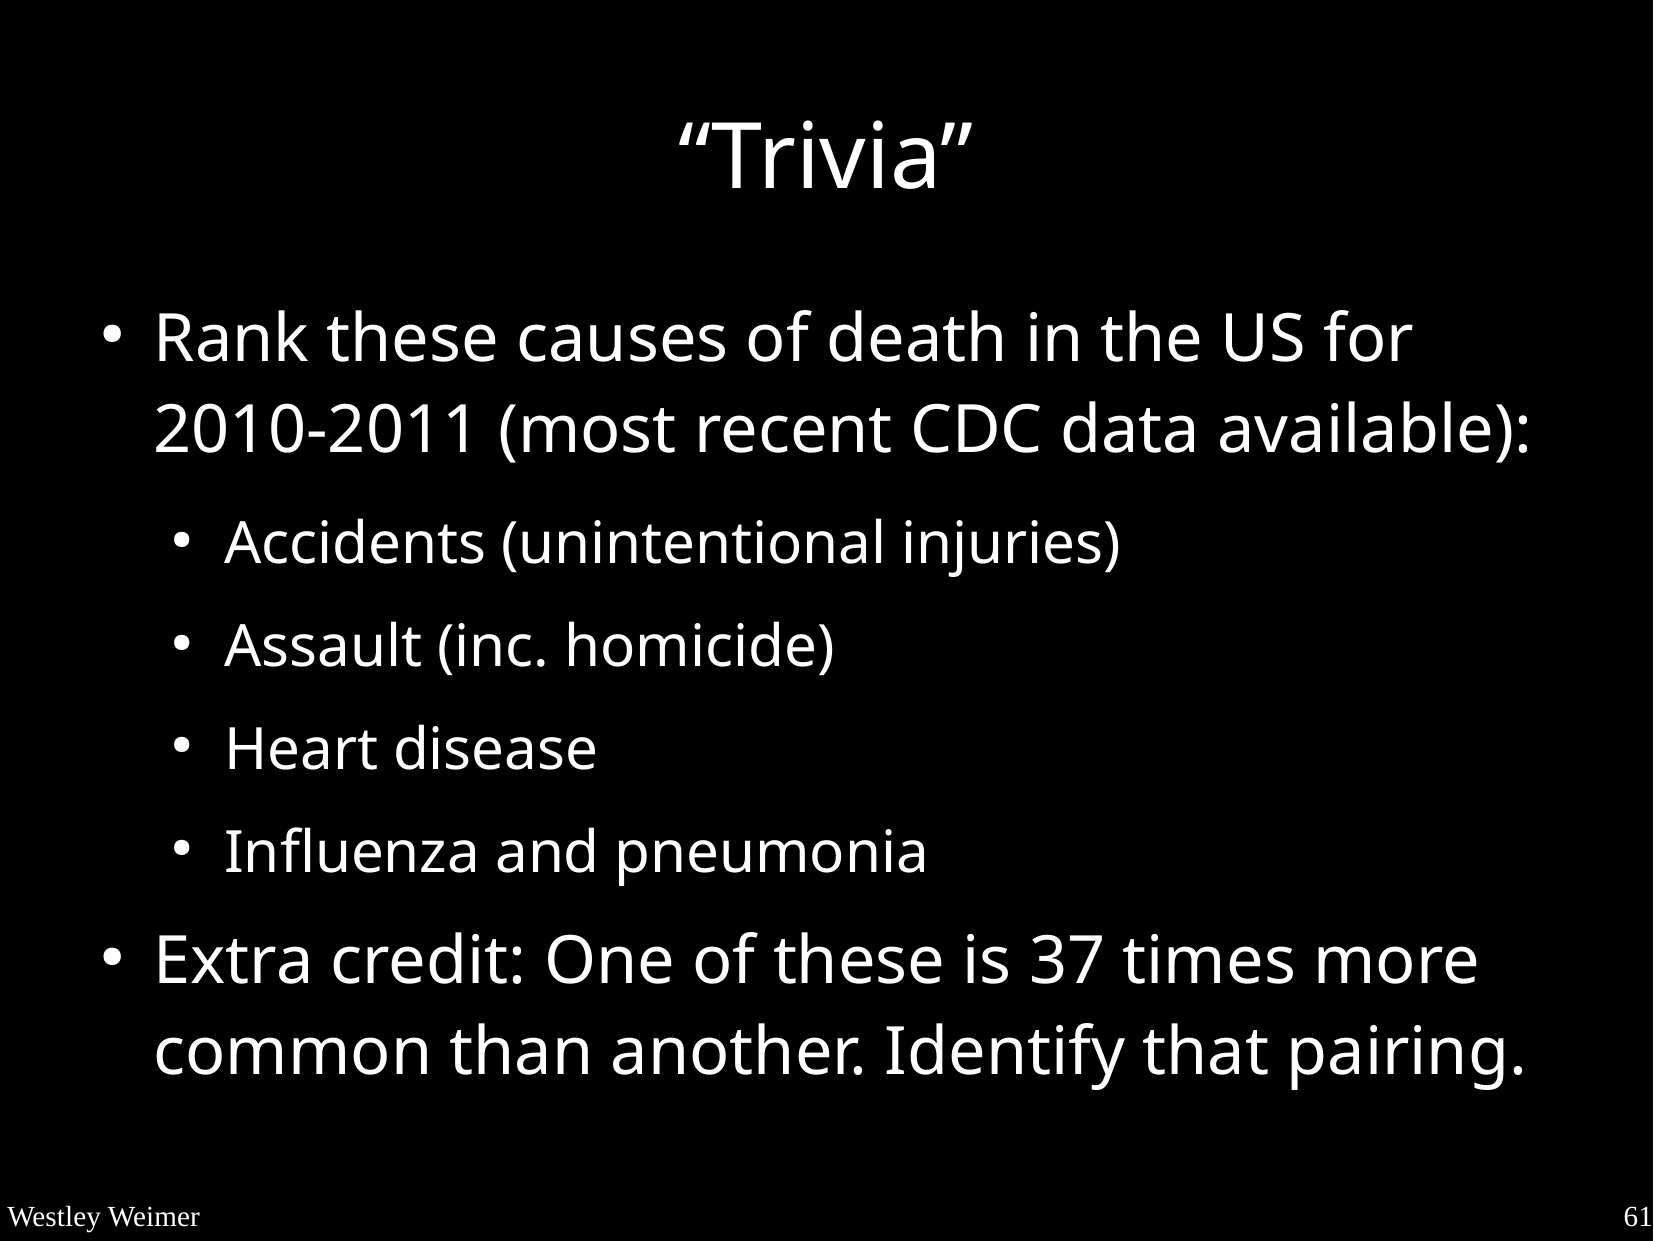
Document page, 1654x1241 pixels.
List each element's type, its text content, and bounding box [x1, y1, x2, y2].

title “Trivia” [82, 49, 1571, 257]
list Rank these causes of death in the US for 2010-2011 (most recent CDC data available): Accidents (unintentional injuries) Assault (inc. homicide) Heart disease Influenza and pneumonia Extra credit: One of these is 37 times more common than another. Identify that pairing. [82, 290, 1571, 1109]
